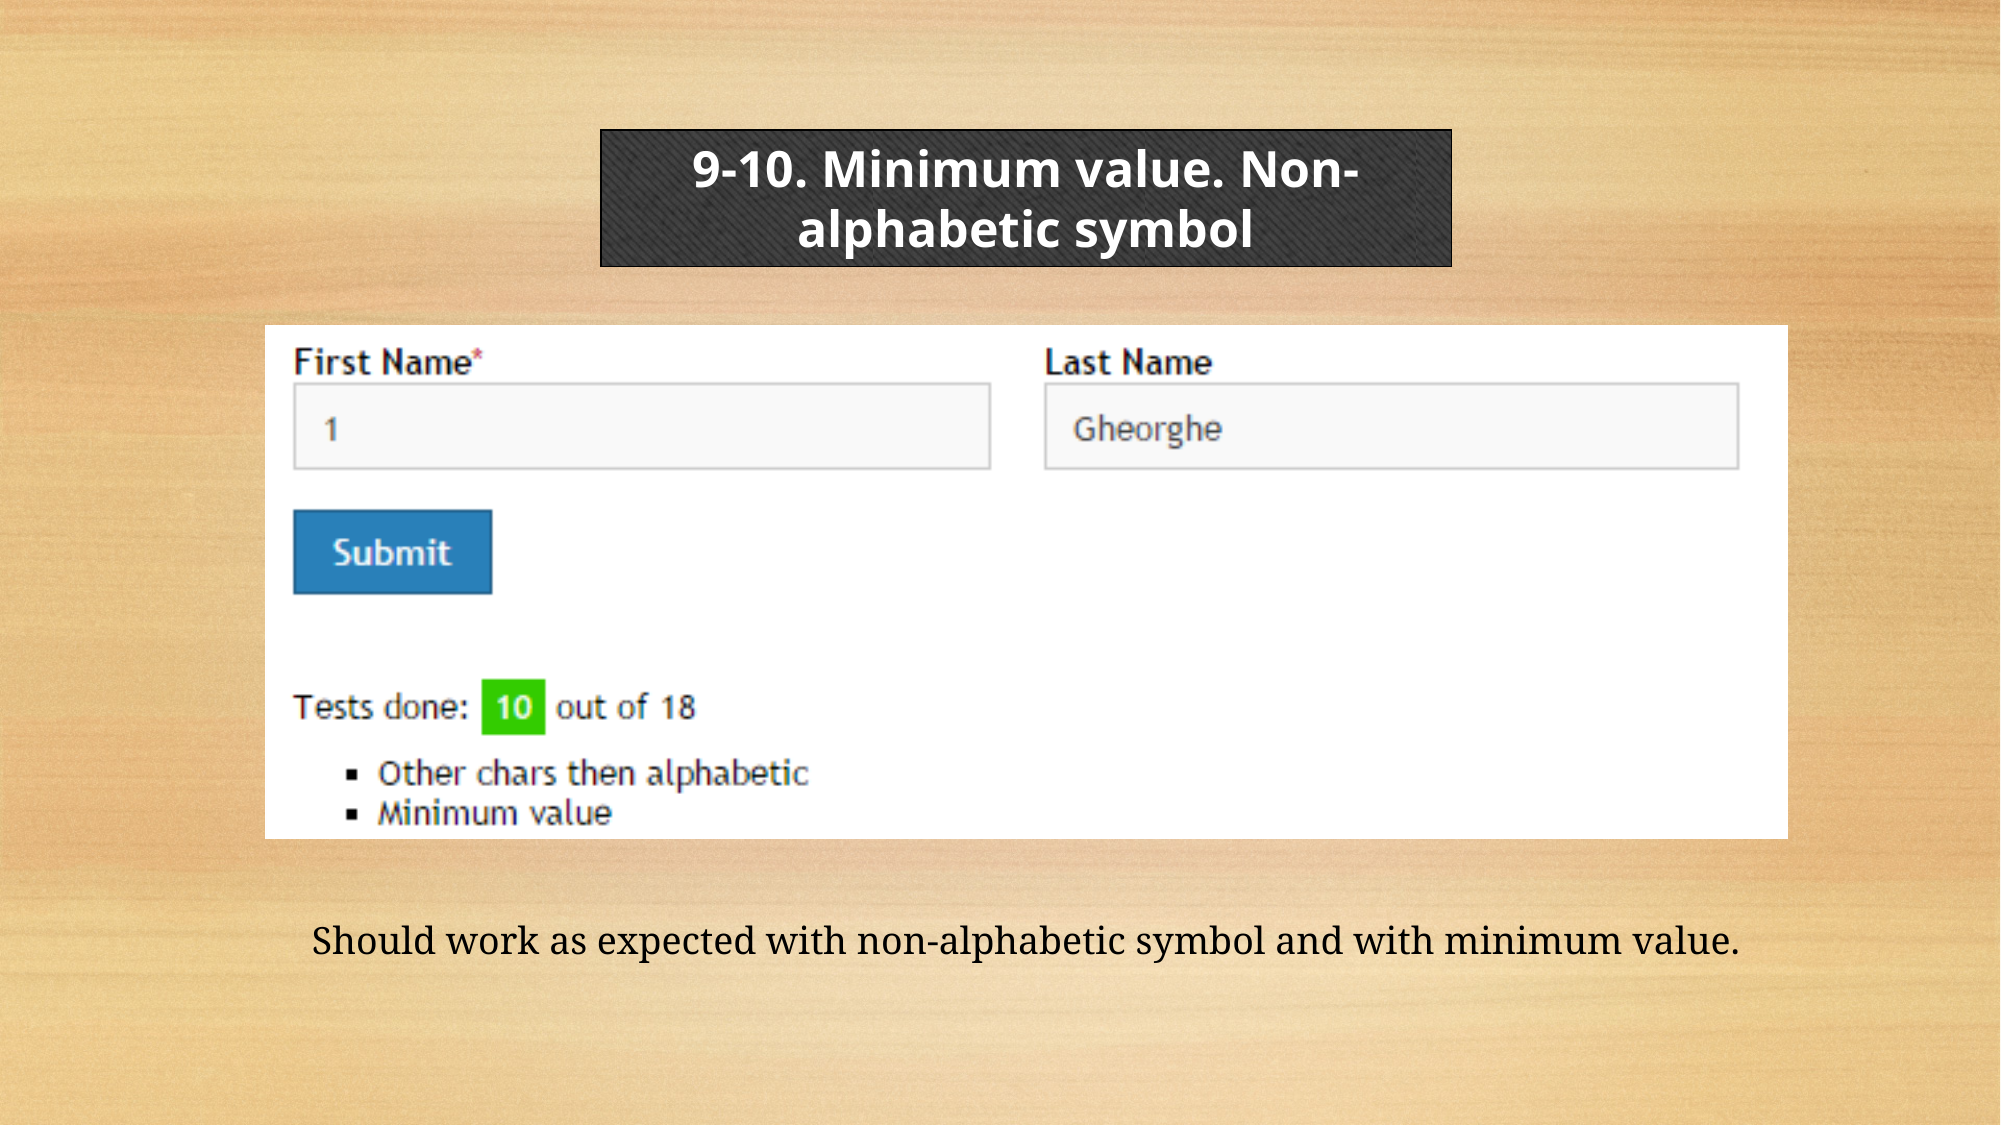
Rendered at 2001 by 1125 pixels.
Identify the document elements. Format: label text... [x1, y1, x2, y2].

picture [265, 325, 1788, 839]
text_box [342, 106, 942, 182]
text_box Should work as expected with non-alphabetic symbol and with minimum value. [241, 909, 1813, 971]
text_box 9-10. Minimum value. Non-alphabetic symbol [601, 130, 1452, 267]
